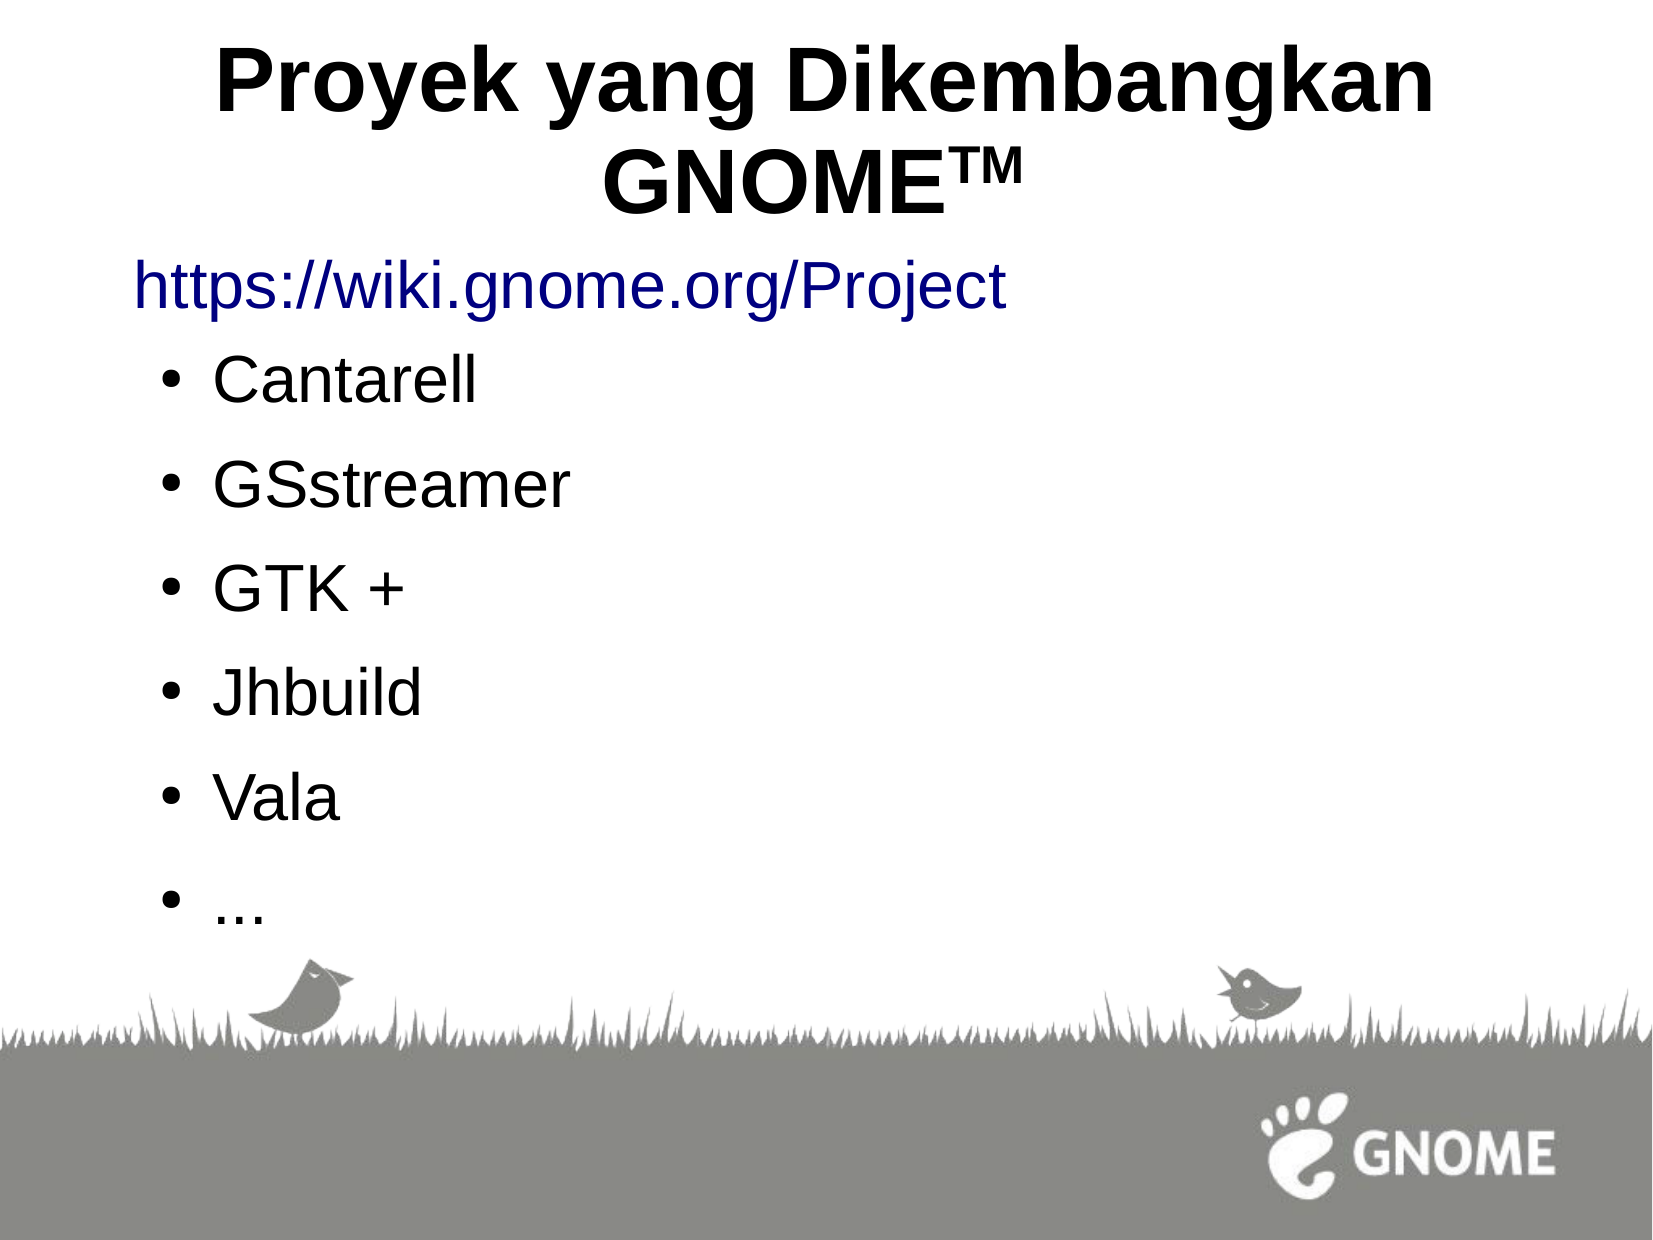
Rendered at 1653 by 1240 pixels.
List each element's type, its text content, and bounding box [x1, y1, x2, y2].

title Proyek yang Dikembangkan GNOMETM [68, 25, 1584, 237]
list https://wiki.gnome.org/Project [62, 248, 1595, 945]
list Cantarell GSstreamer GTK + Jhbuild Vala ... [141, 342, 847, 1040]
picture [0, 0, 1653, 1240]
